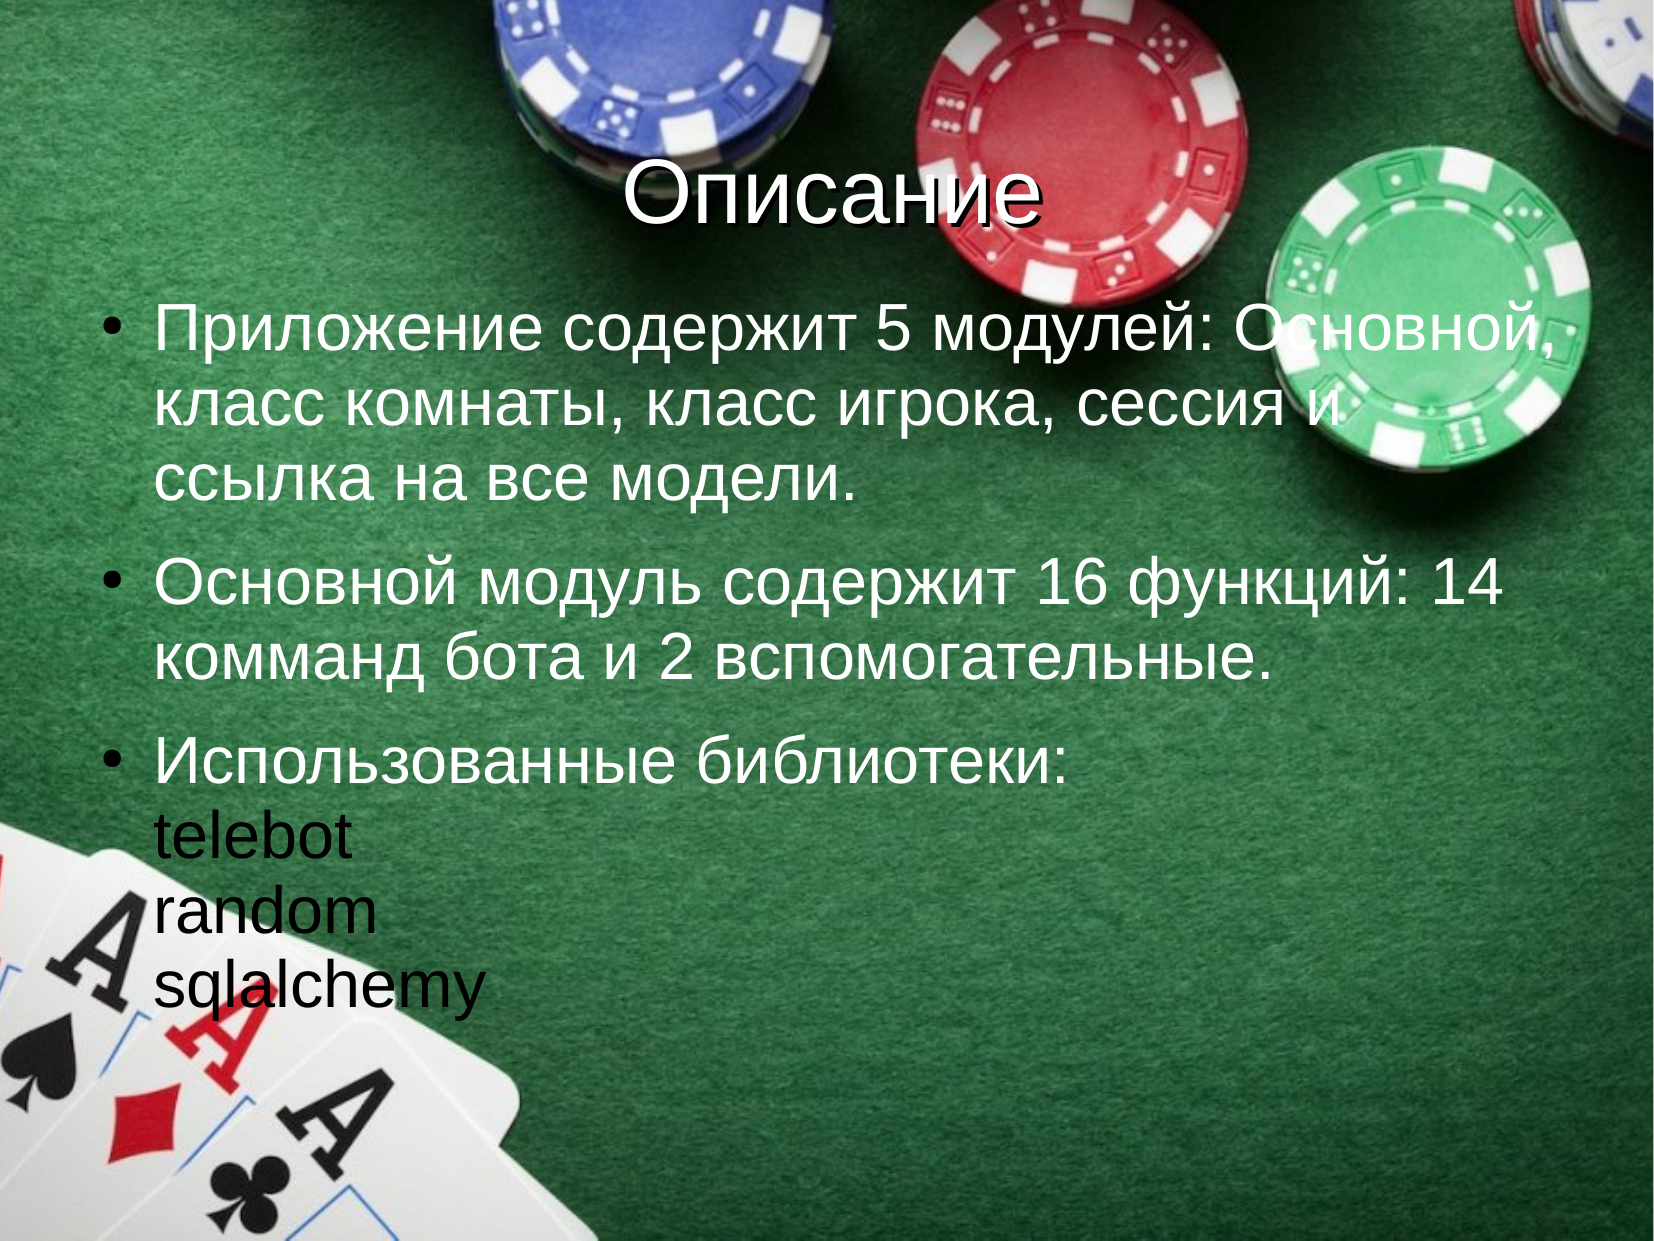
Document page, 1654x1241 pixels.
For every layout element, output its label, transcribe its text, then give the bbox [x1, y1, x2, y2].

title Описание [88, 88, 1577, 296]
list Приложение содержит 5 модулей: Основной, класс комнаты, класс игрока, сессия и ссылка на все модели. Основной модуль содержит 16 функций: 14 комманд бота и 2 вспомогательные. Использованные библиотеки: telebot random sqlalchemy [82, 290, 1571, 1109]
picture [0, 0, 1654, 1241]
